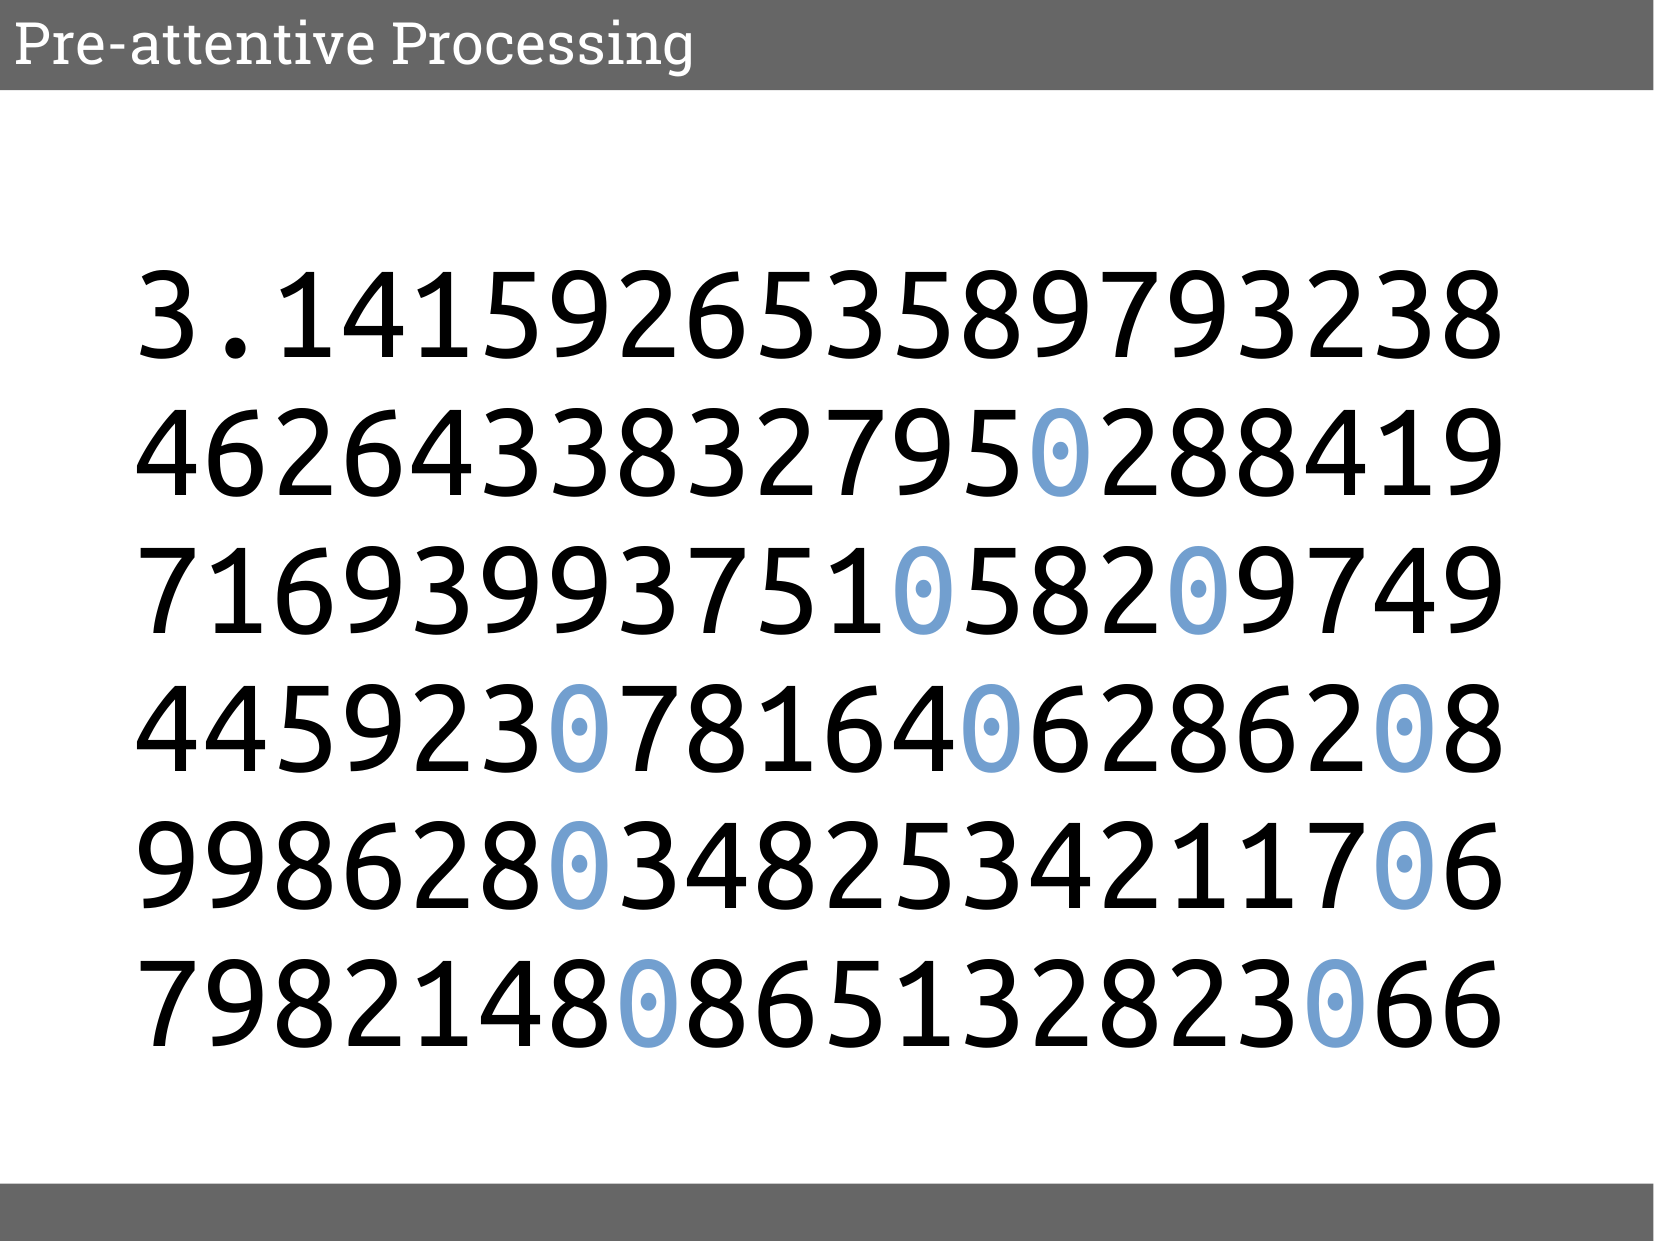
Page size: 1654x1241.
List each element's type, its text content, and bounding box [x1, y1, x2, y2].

text_box 3.1415926535897932384626433832795028841971693993751058209749445923078164062862089986280348253421170679821480865132823066 [118, 236, 1536, 1078]
text_box [0, 1183, 1654, 1241]
text_box Pre-attentive Processing [0, 0, 1654, 89]
